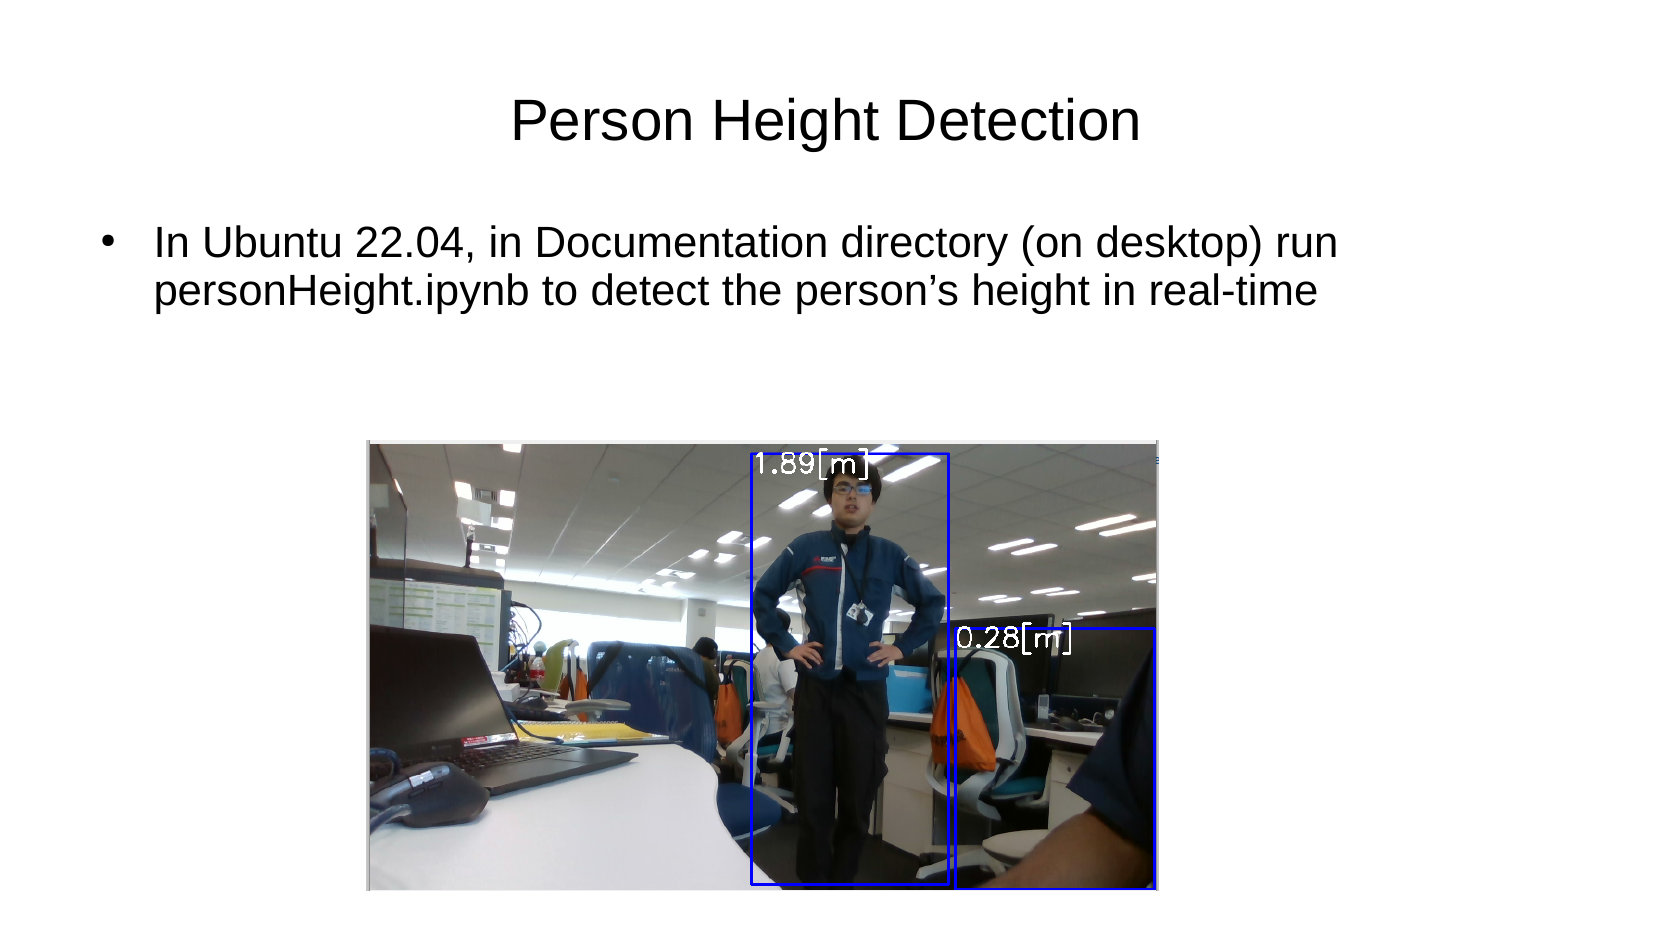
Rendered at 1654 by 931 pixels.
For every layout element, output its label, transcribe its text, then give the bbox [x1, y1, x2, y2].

picture [366, 440, 1159, 891]
list In Ubuntu 22.04, in Documentation directory (on desktop) run personHeight.ipynb to detect the person’s height in real-time [82, 217, 1571, 758]
title Person Height Detection [82, 42, 1571, 199]
